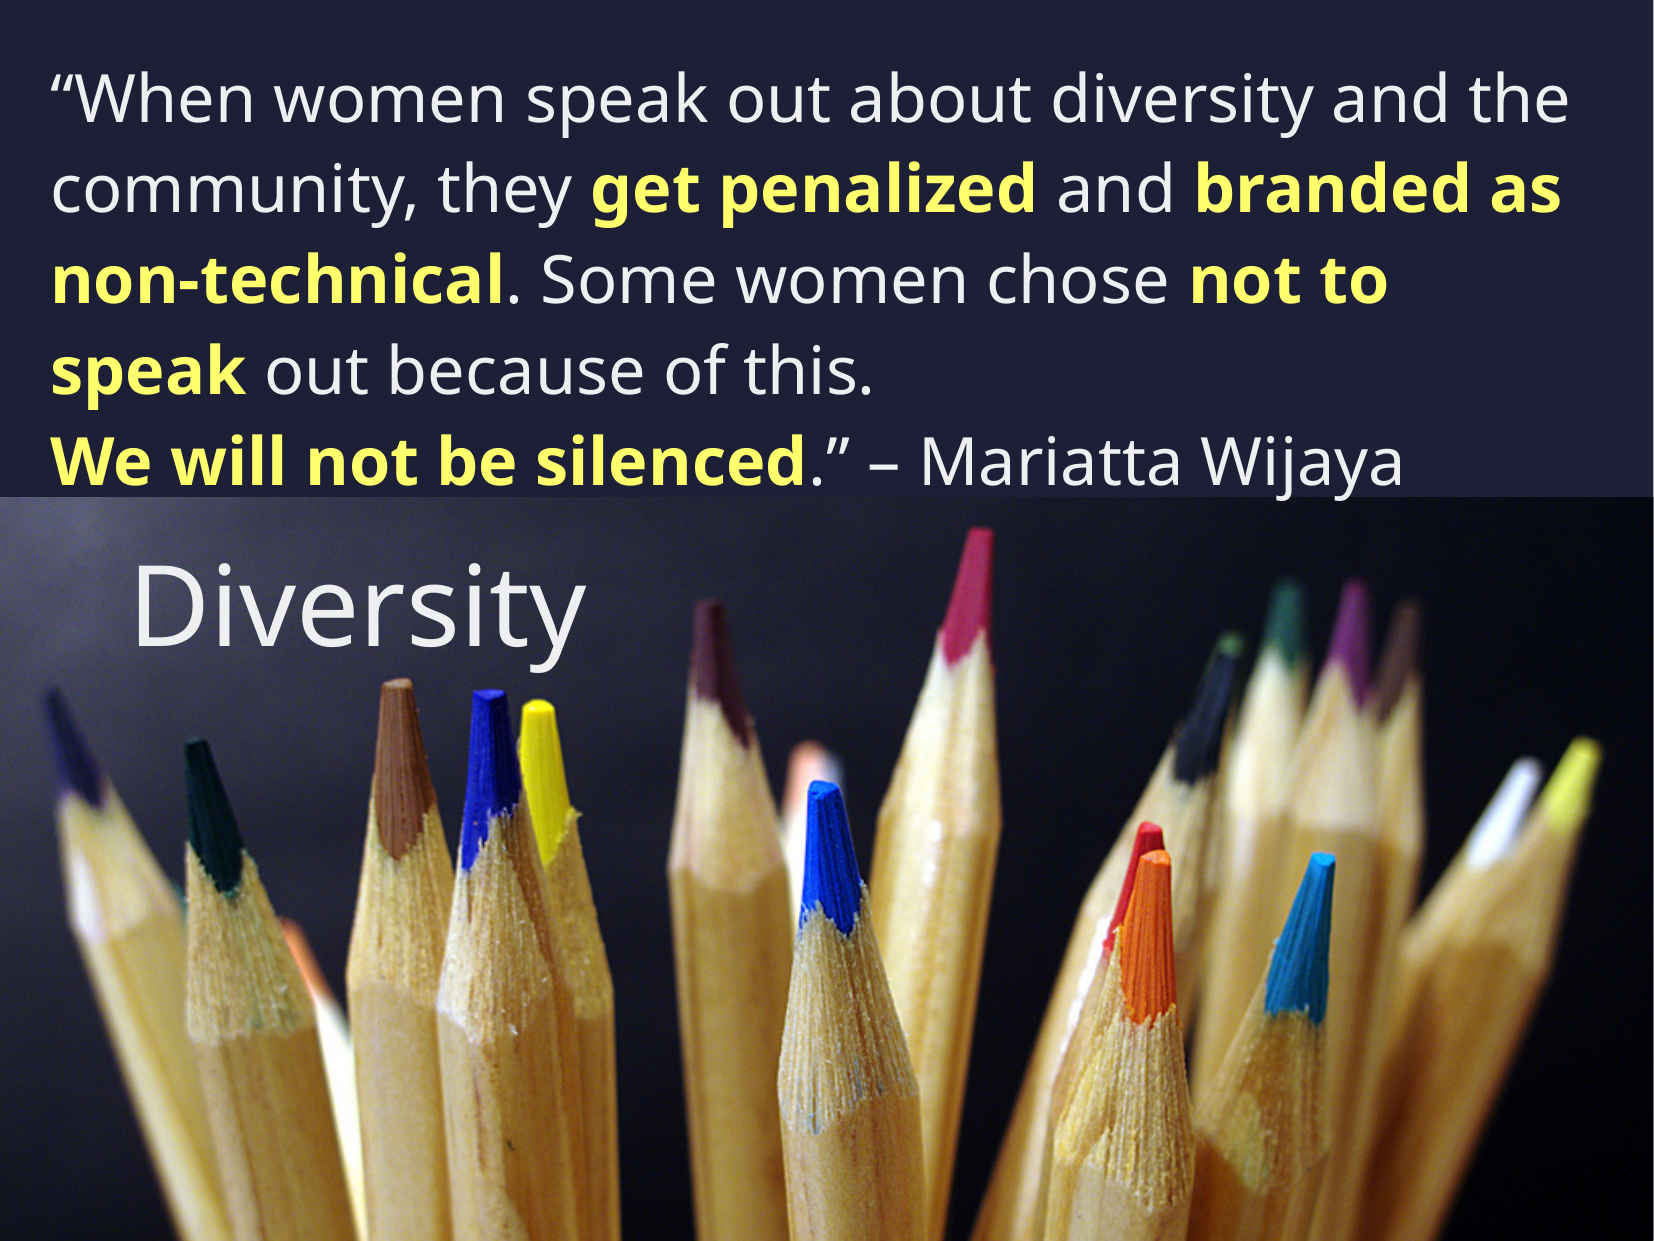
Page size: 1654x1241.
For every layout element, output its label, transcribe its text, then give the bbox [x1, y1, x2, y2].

text_box “When women speak out about diversity and the community, they get penalized and branded as non-technical. Some women chose not to speak out because of this. We will not be silenced.” – Mariatta Wijaya [35, 43, 1613, 504]
text_box Diversity [113, 518, 650, 659]
picture [0, 497, 1654, 1241]
